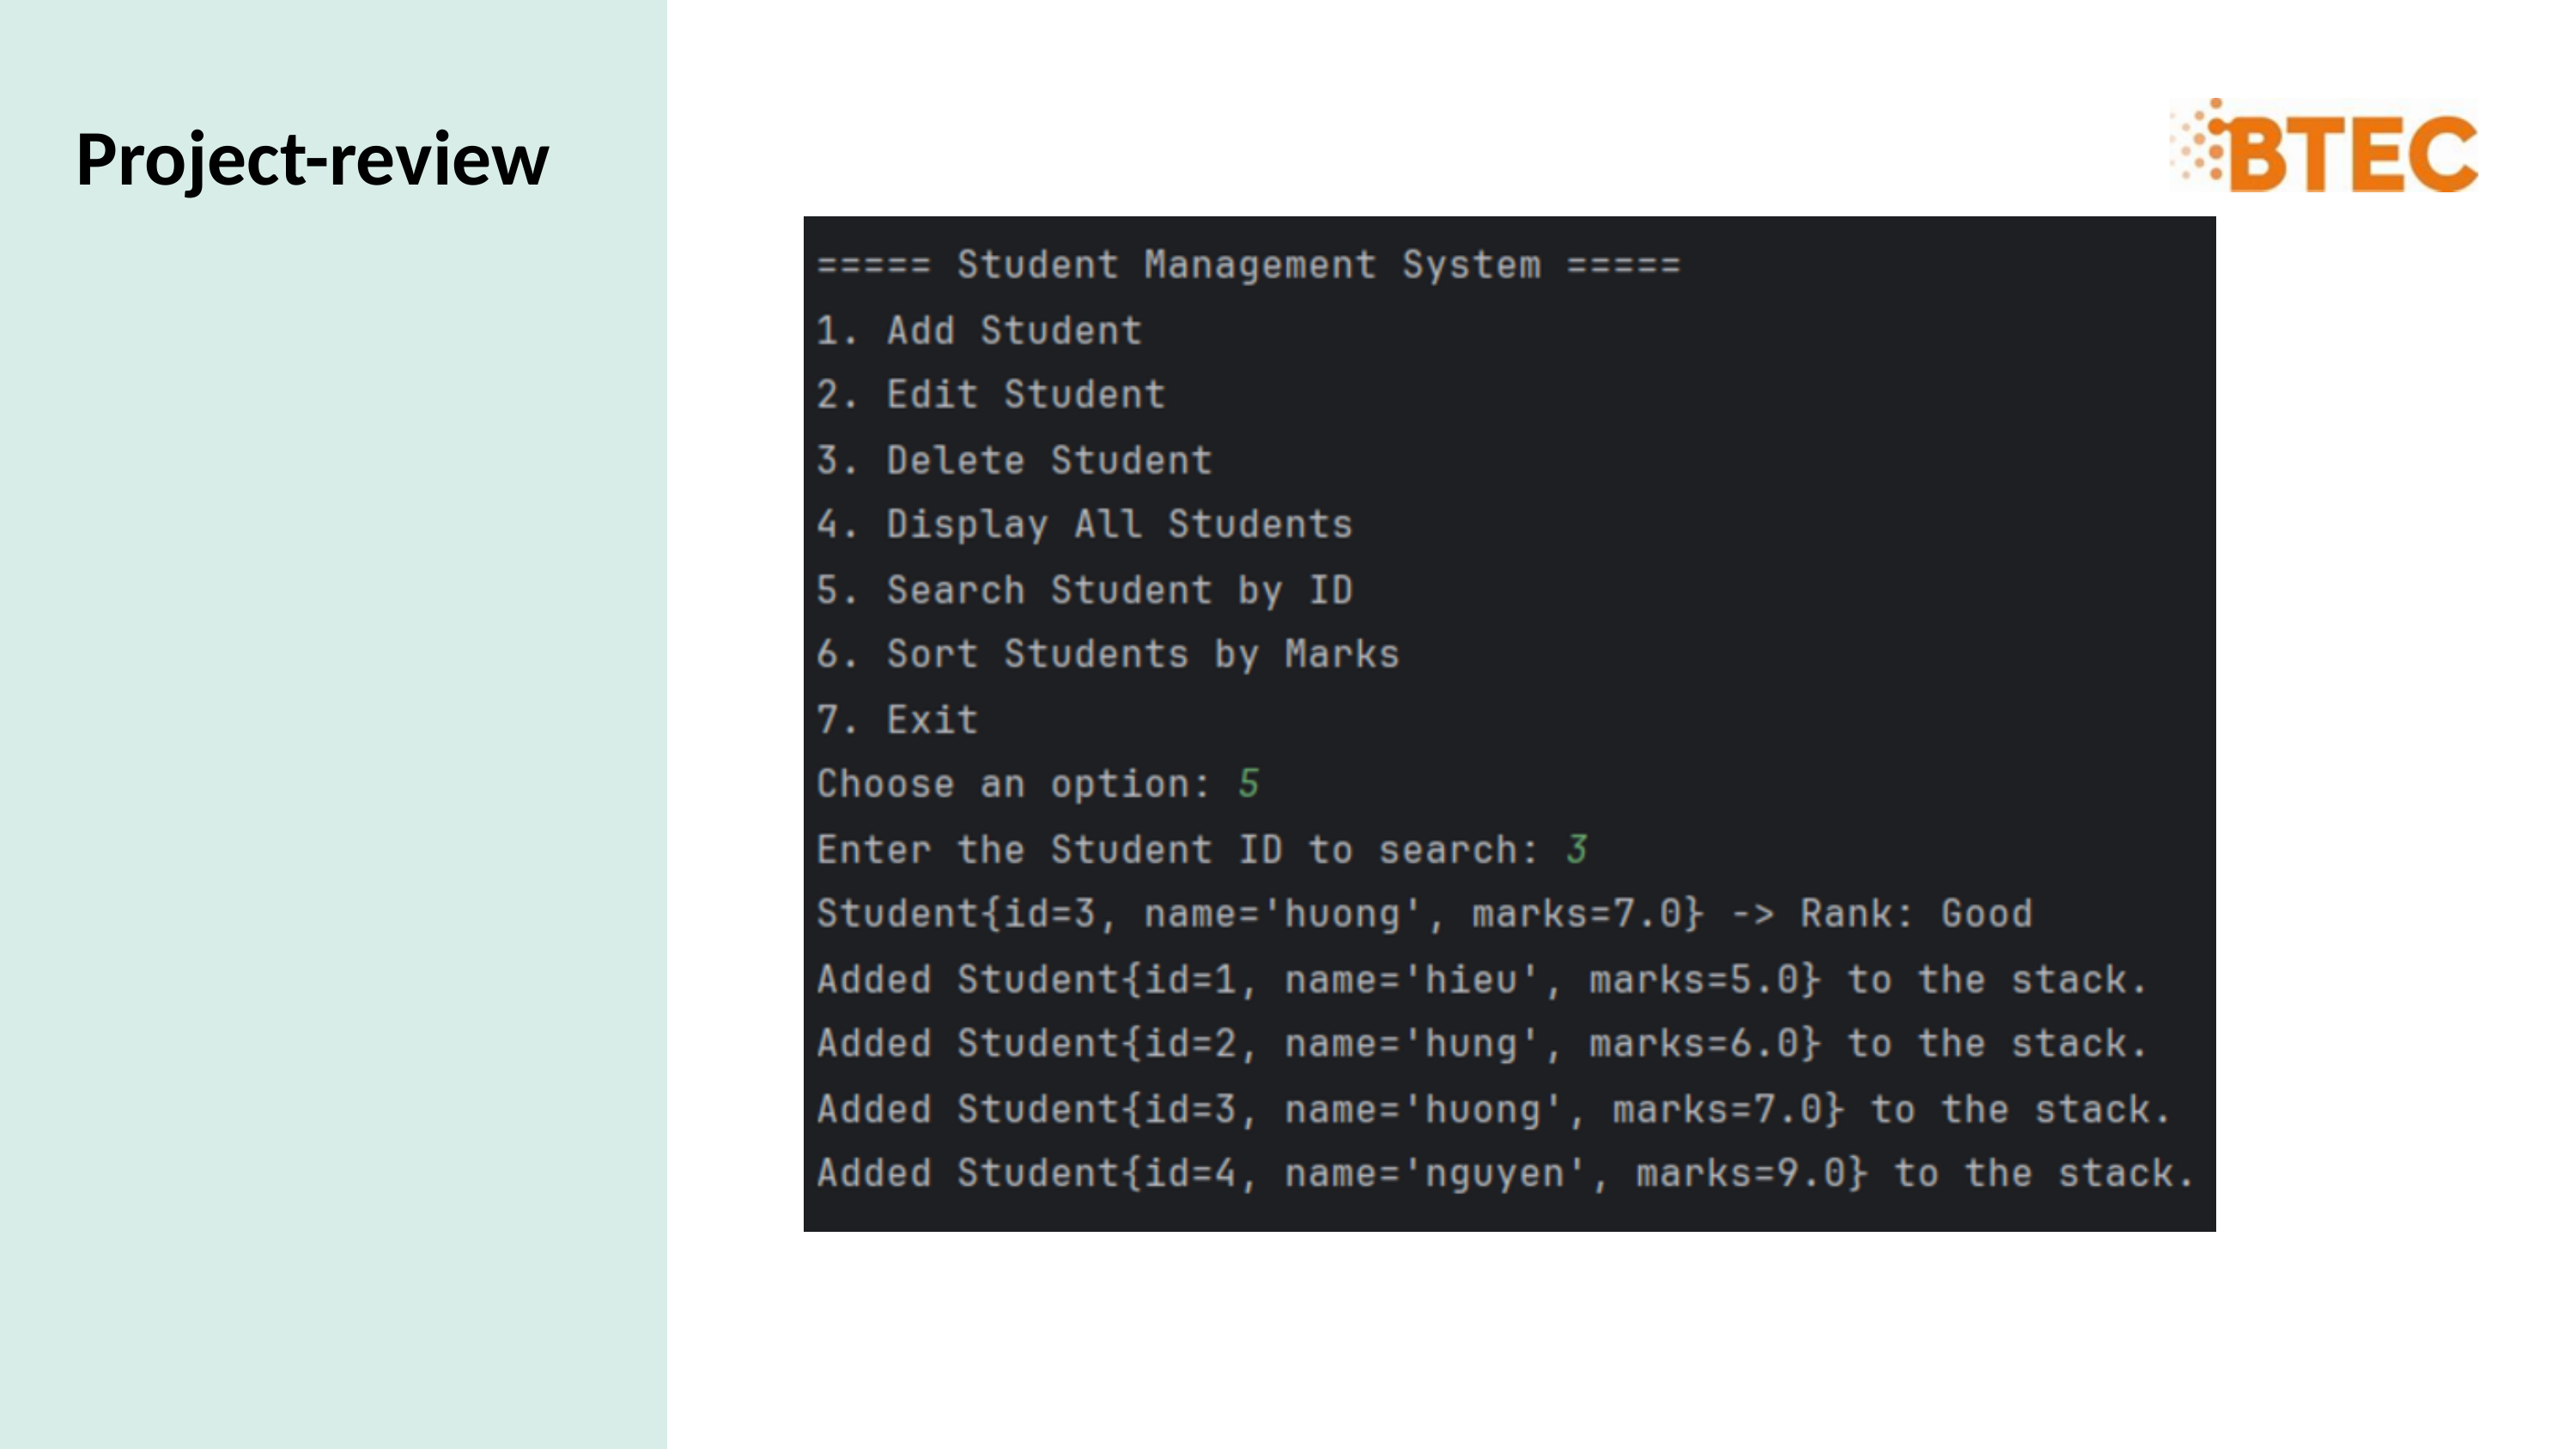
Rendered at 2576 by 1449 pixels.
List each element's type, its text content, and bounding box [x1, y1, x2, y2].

text_box Project-review [76, 69, 922, 190]
text_box [0, 0, 667, 1449]
text_box [2169, 98, 2479, 192]
picture [804, 216, 2216, 1232]
